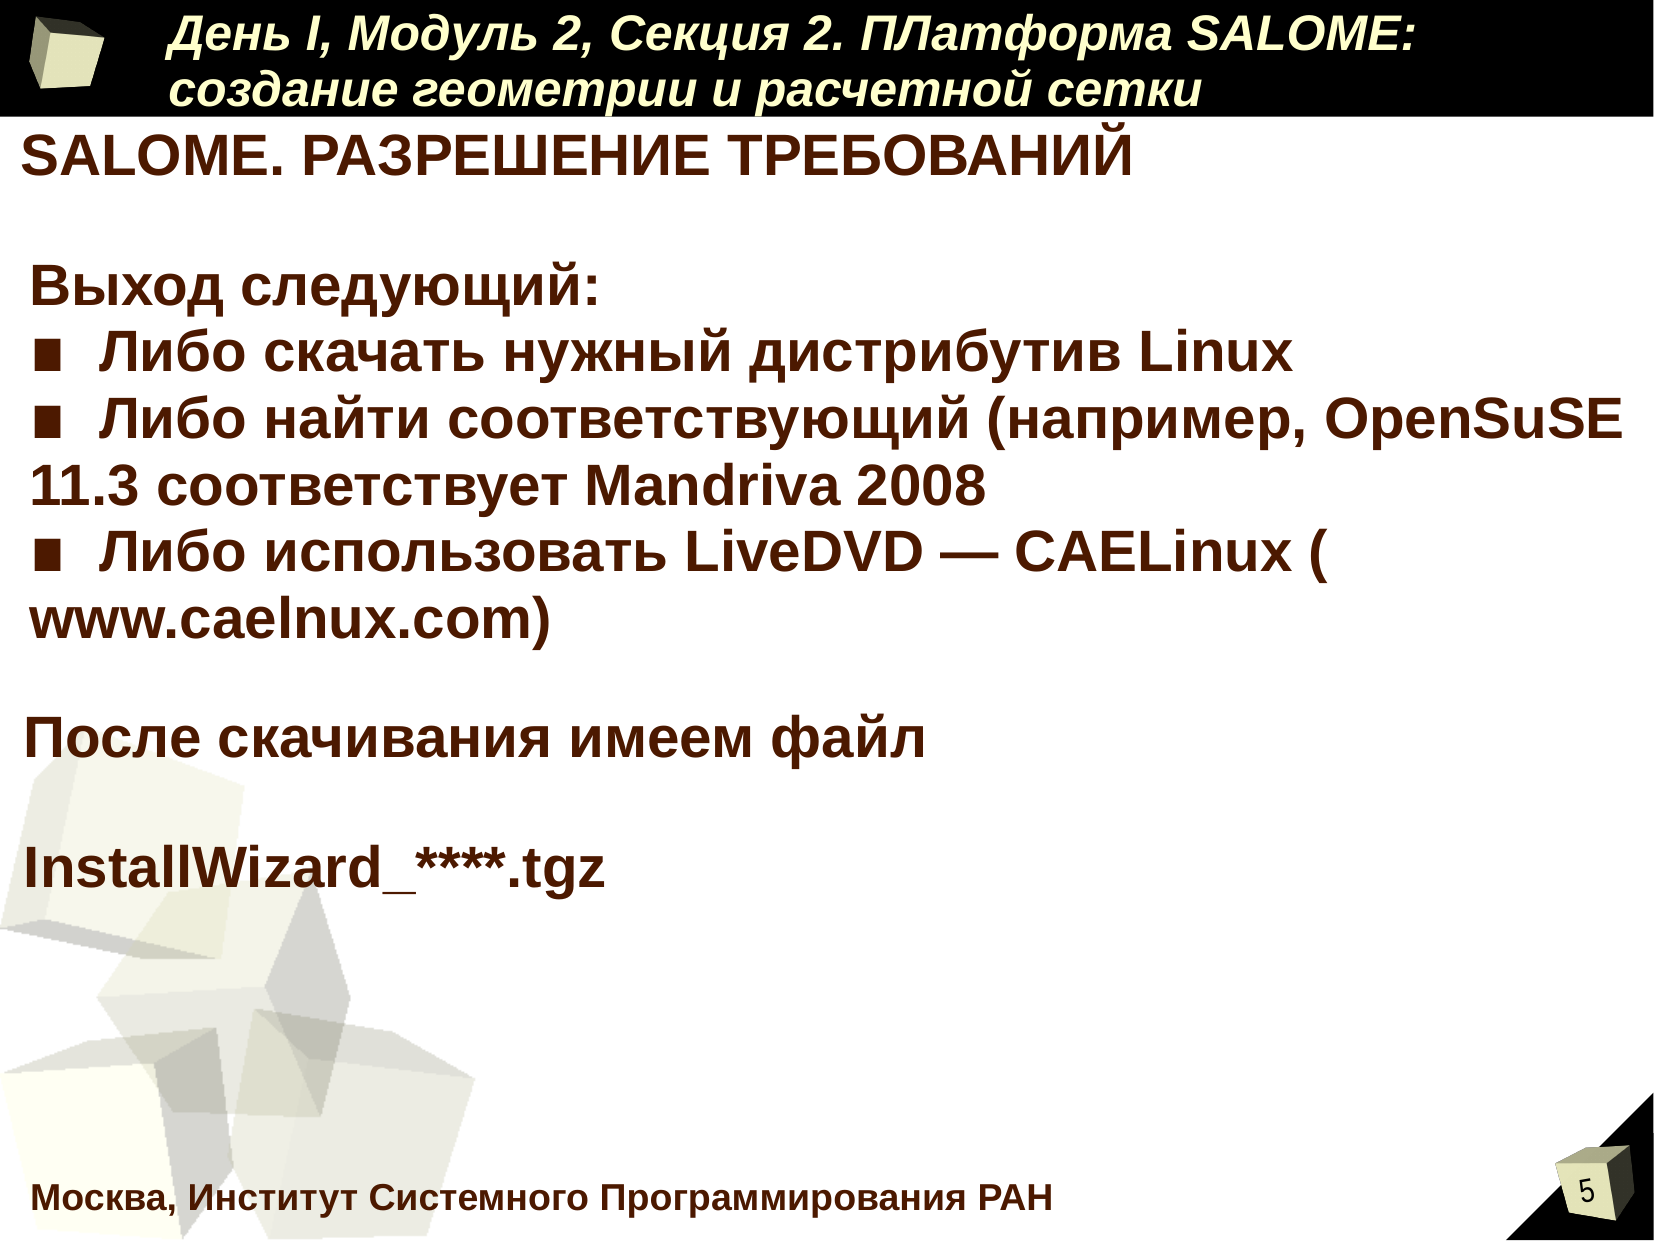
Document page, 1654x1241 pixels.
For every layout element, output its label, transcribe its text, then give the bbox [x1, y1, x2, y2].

text_box Выход следующий: ∎ Либо скачать нужный дистрибутив Linux ∎ Либо найти соответствующий (например, OpenSuSE 11.3 соответствует Mandriva 2008 ∎ Либо использовать LiveDVD — CAELinux (www.caelnux.com) [14, 244, 1654, 658]
text_box SALOME. РАЗРЕШЕНИЕ ТРЕБОВАНИЙ [5, 115, 1654, 196]
picture [464, 1193, 472, 1198]
text_box После скачивания имеем файл InstallWizard_****.tgz [9, 696, 1654, 907]
picture [0, 726, 477, 1241]
